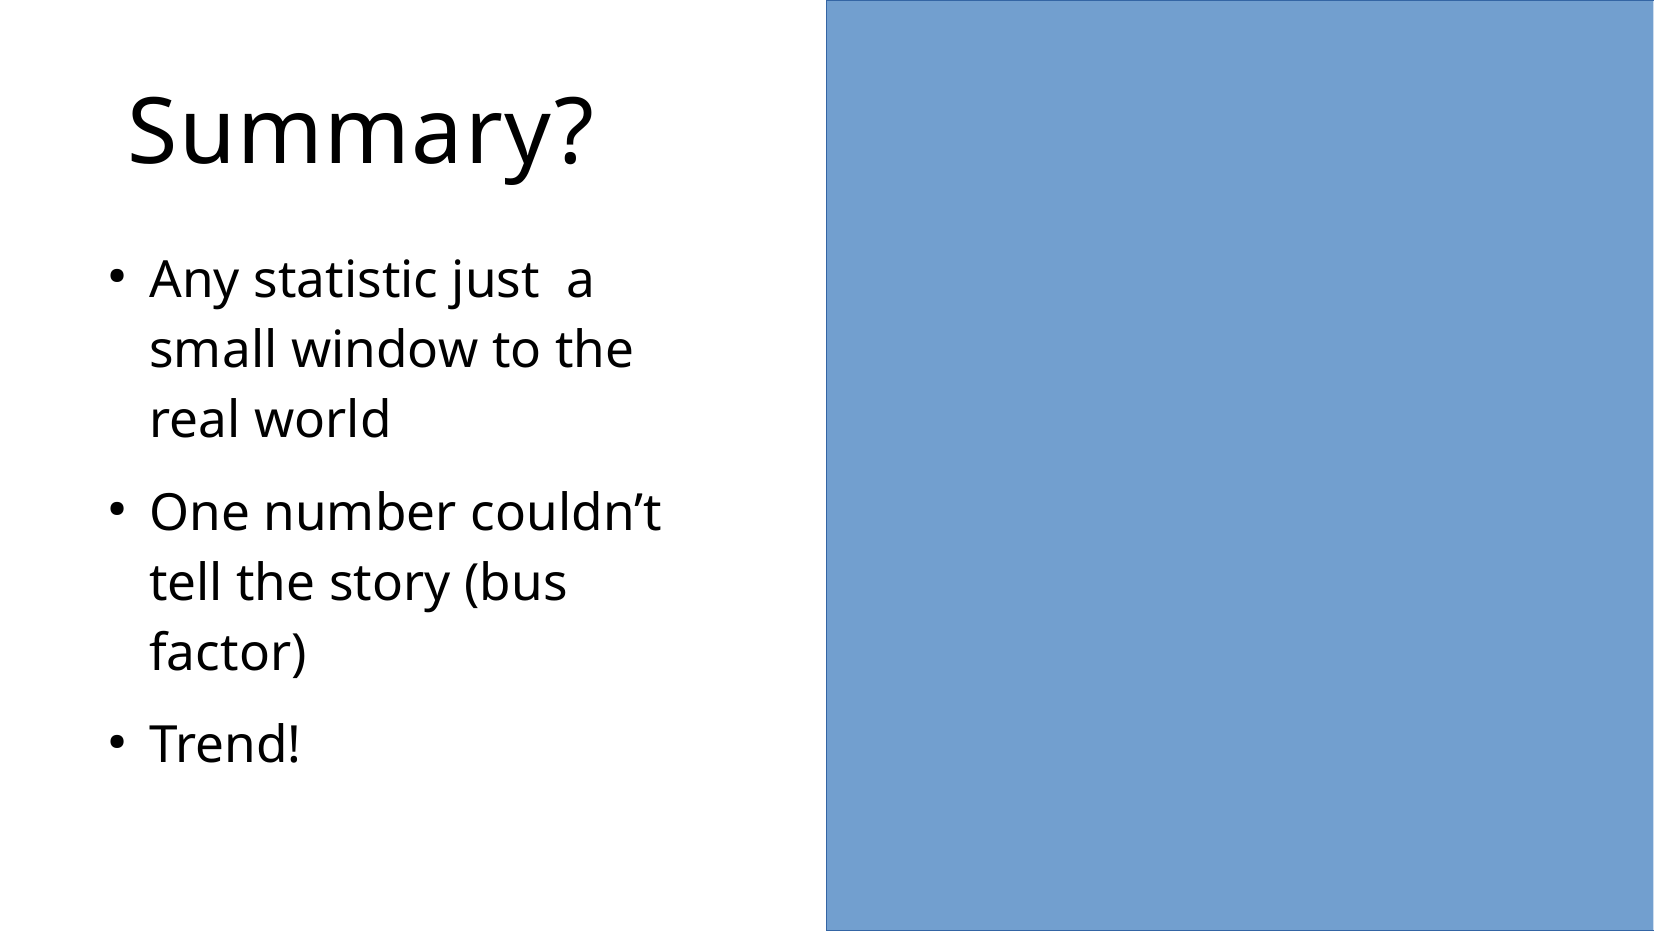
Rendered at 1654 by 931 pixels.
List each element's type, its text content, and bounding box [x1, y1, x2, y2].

text_box [826, 0, 1654, 931]
title Summary? [127, 69, 826, 187]
list Any statistic just a small window to the real world One number couldn’t tell the story (bus factor) Trend! [94, 242, 731, 783]
